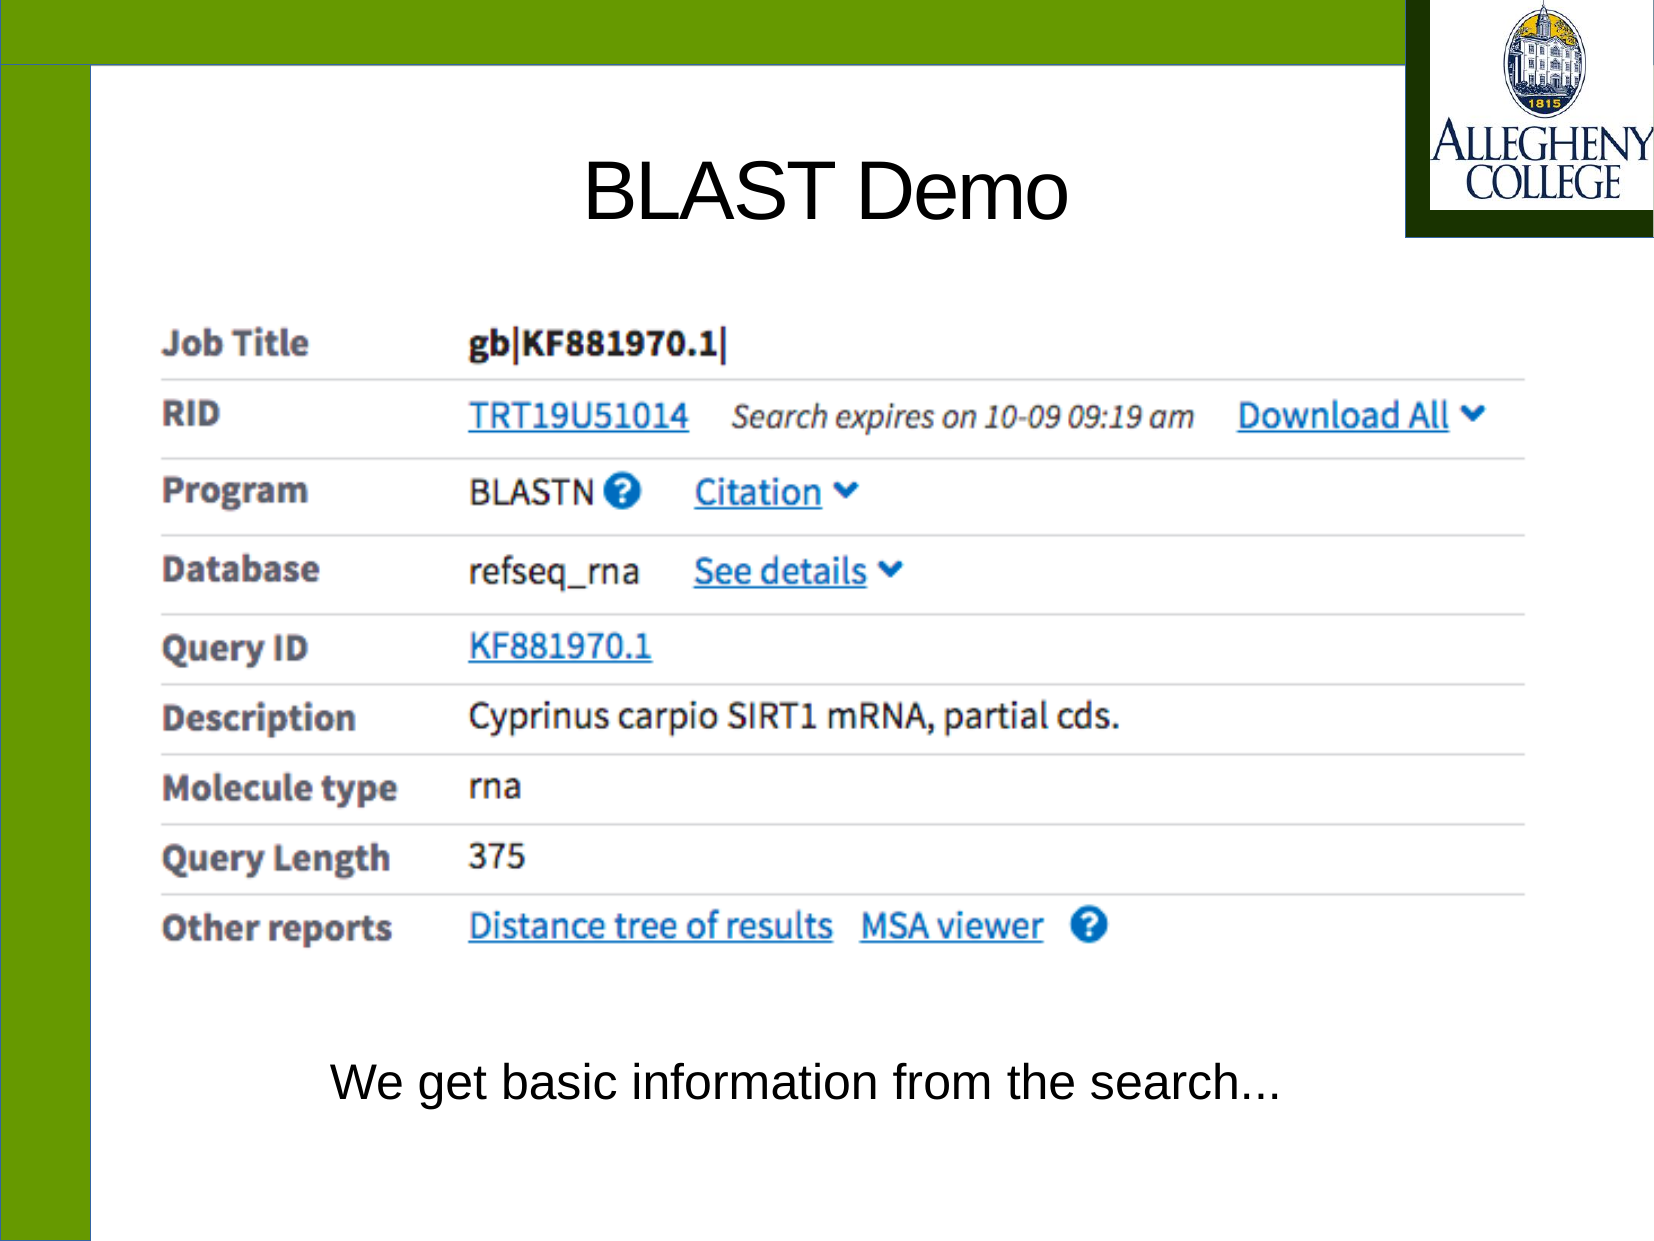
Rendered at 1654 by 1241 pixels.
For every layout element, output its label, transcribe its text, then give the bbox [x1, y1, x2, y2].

picture [146, 300, 1557, 991]
text_box [0, 0, 1654, 1241]
picture [1430, 0, 1654, 210]
text_box We get basic information from the search... [315, 1046, 1456, 1188]
title BLAST Demo [91, 96, 1571, 276]
